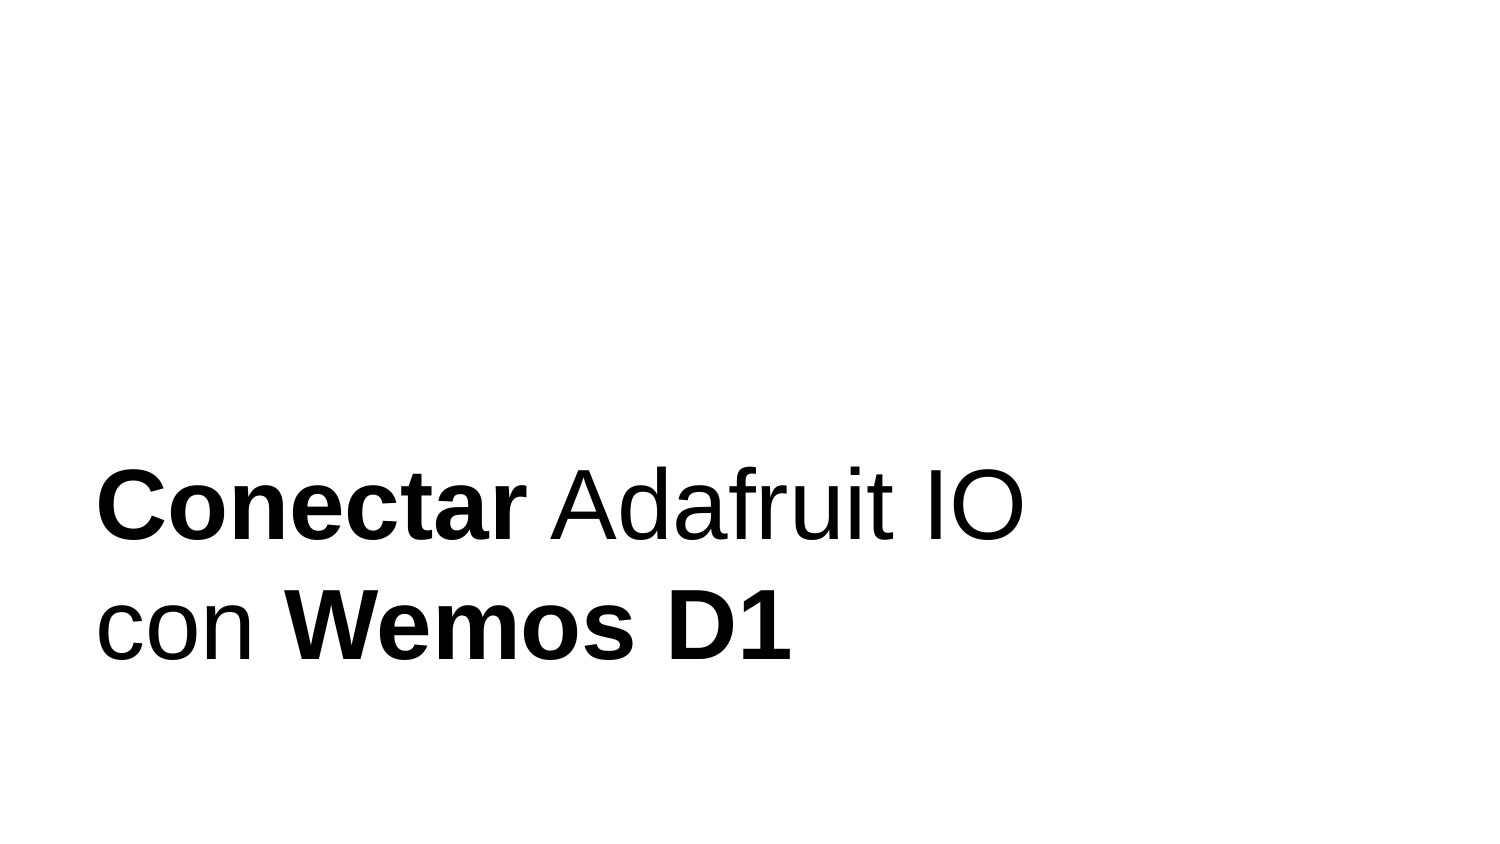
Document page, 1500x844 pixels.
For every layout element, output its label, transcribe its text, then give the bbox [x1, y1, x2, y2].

title Conectar Adafruit IO con Wemos D1 [80, 223, 1125, 844]
